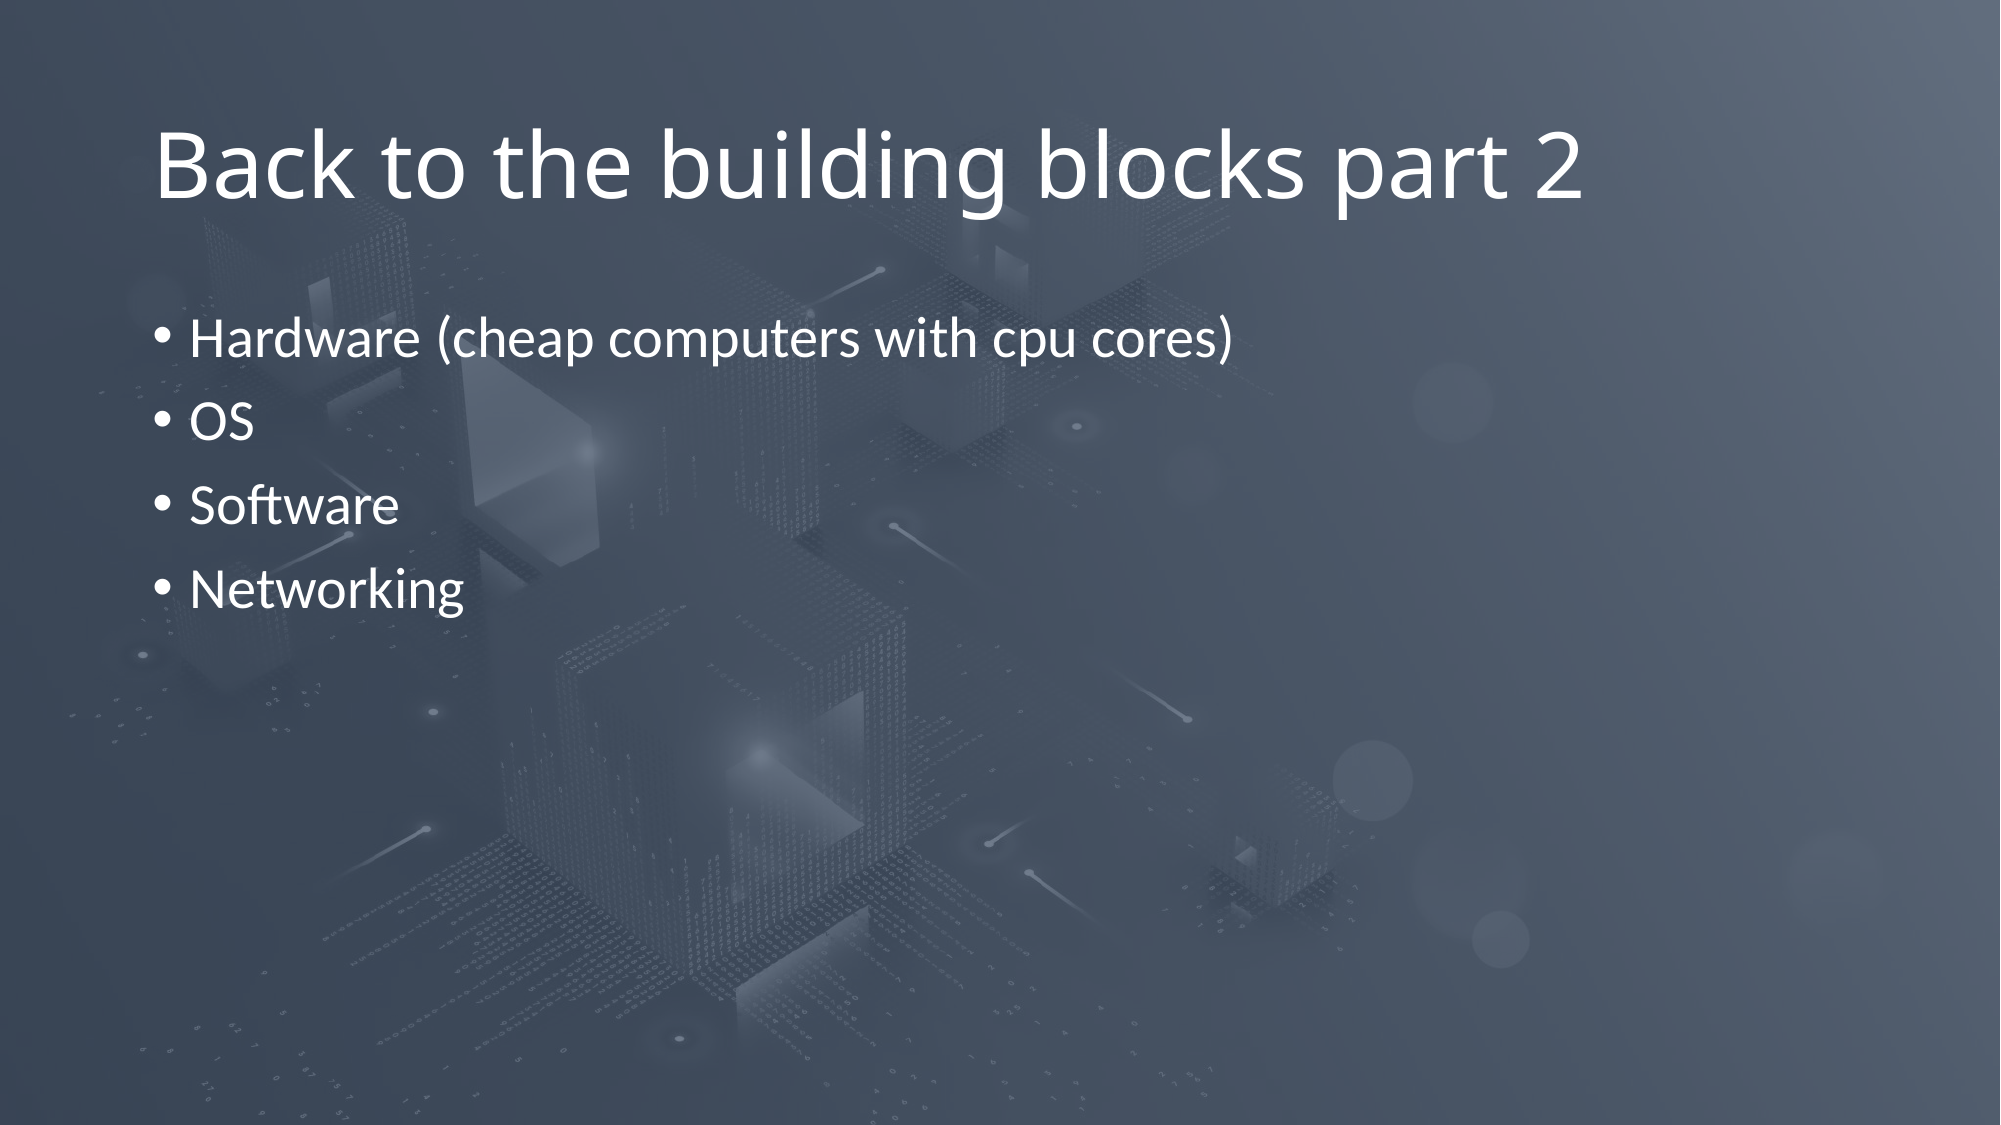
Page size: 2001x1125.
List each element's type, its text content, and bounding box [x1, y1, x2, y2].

title Back to the building blocks part 2 [137, 59, 1863, 278]
list Hardware (cheap computers with cpu cores) OS Software Networking [137, 299, 1863, 1014]
picture [0, 0, 2000, 1125]
